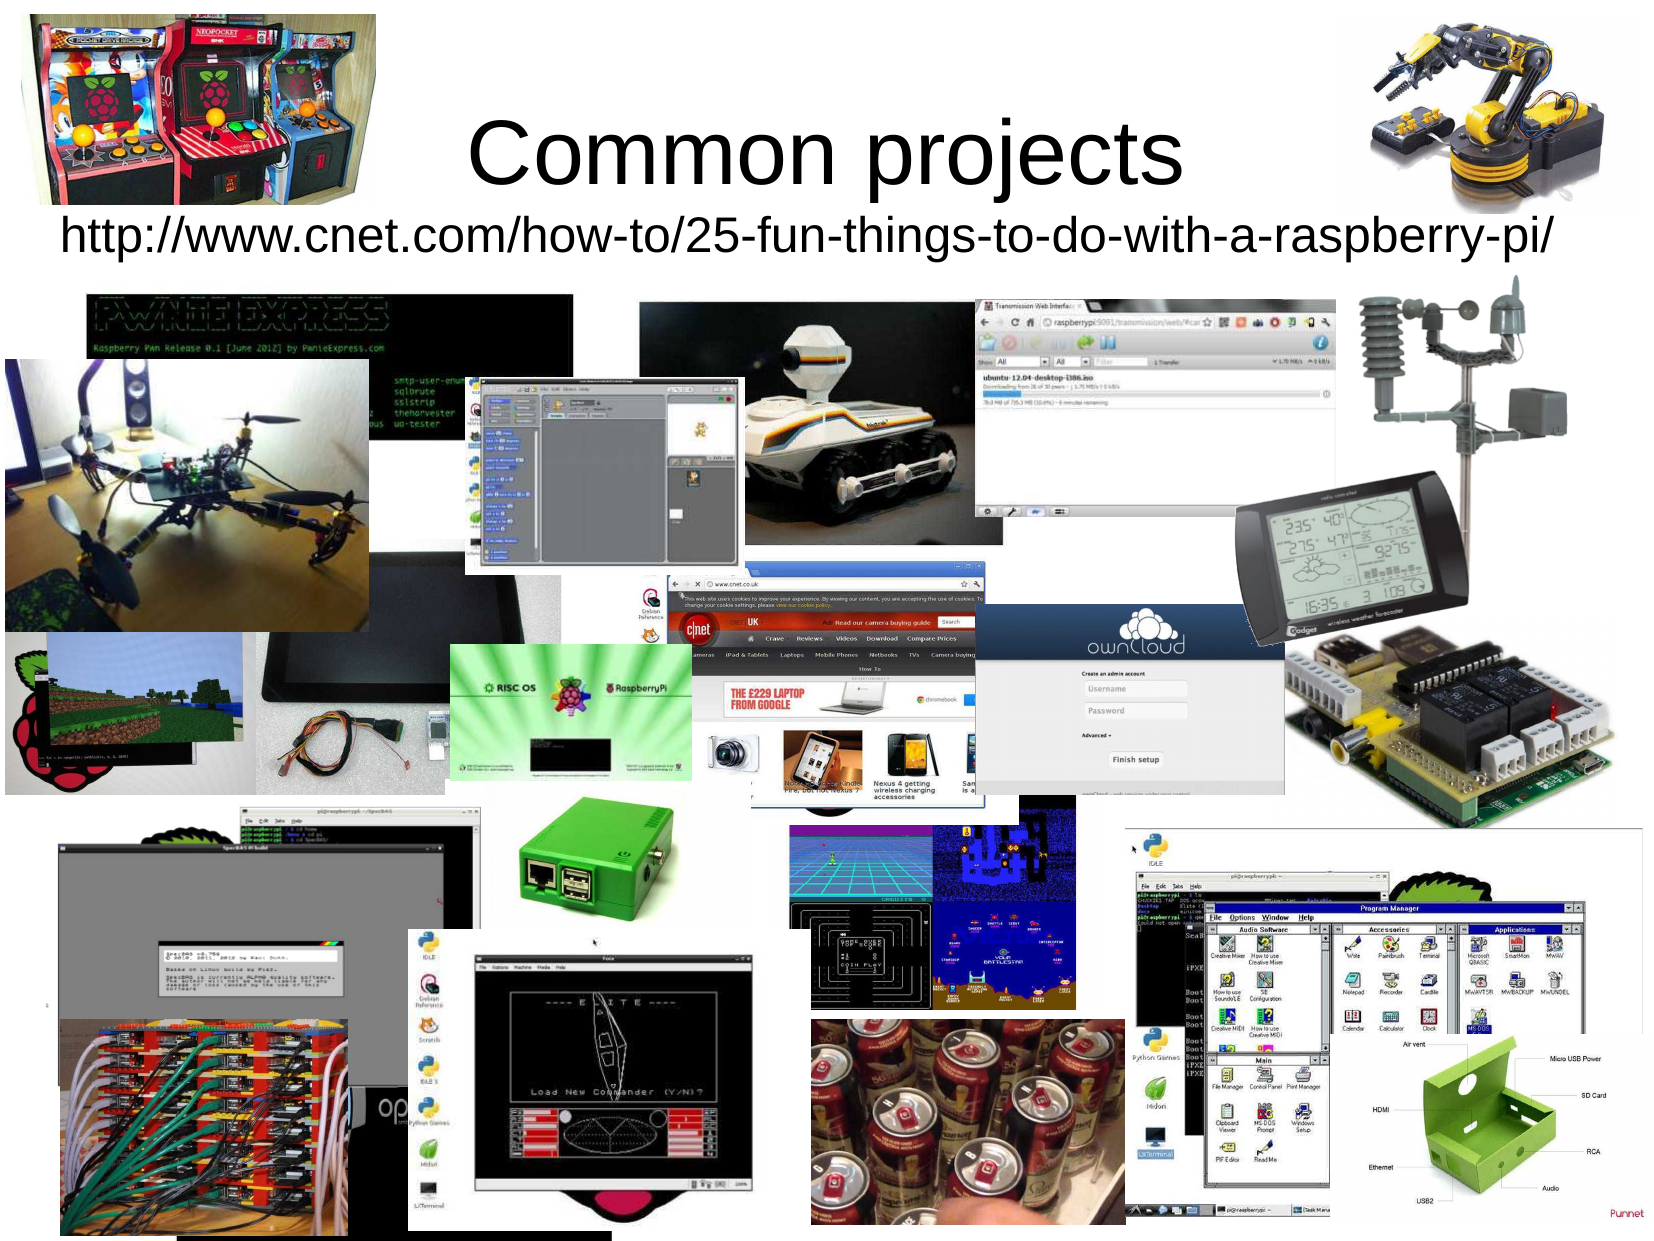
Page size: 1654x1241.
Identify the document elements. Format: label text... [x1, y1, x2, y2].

picture [21, 14, 376, 205]
text_box http://www.cnet.com/how-to/25-fun-things-to-do-with-a-raspberry-pi/ [45, 199, 1591, 271]
picture [1335, 14, 1636, 214]
title Common projects [376, 49, 1335, 199]
picture [5, 256, 1653, 1241]
